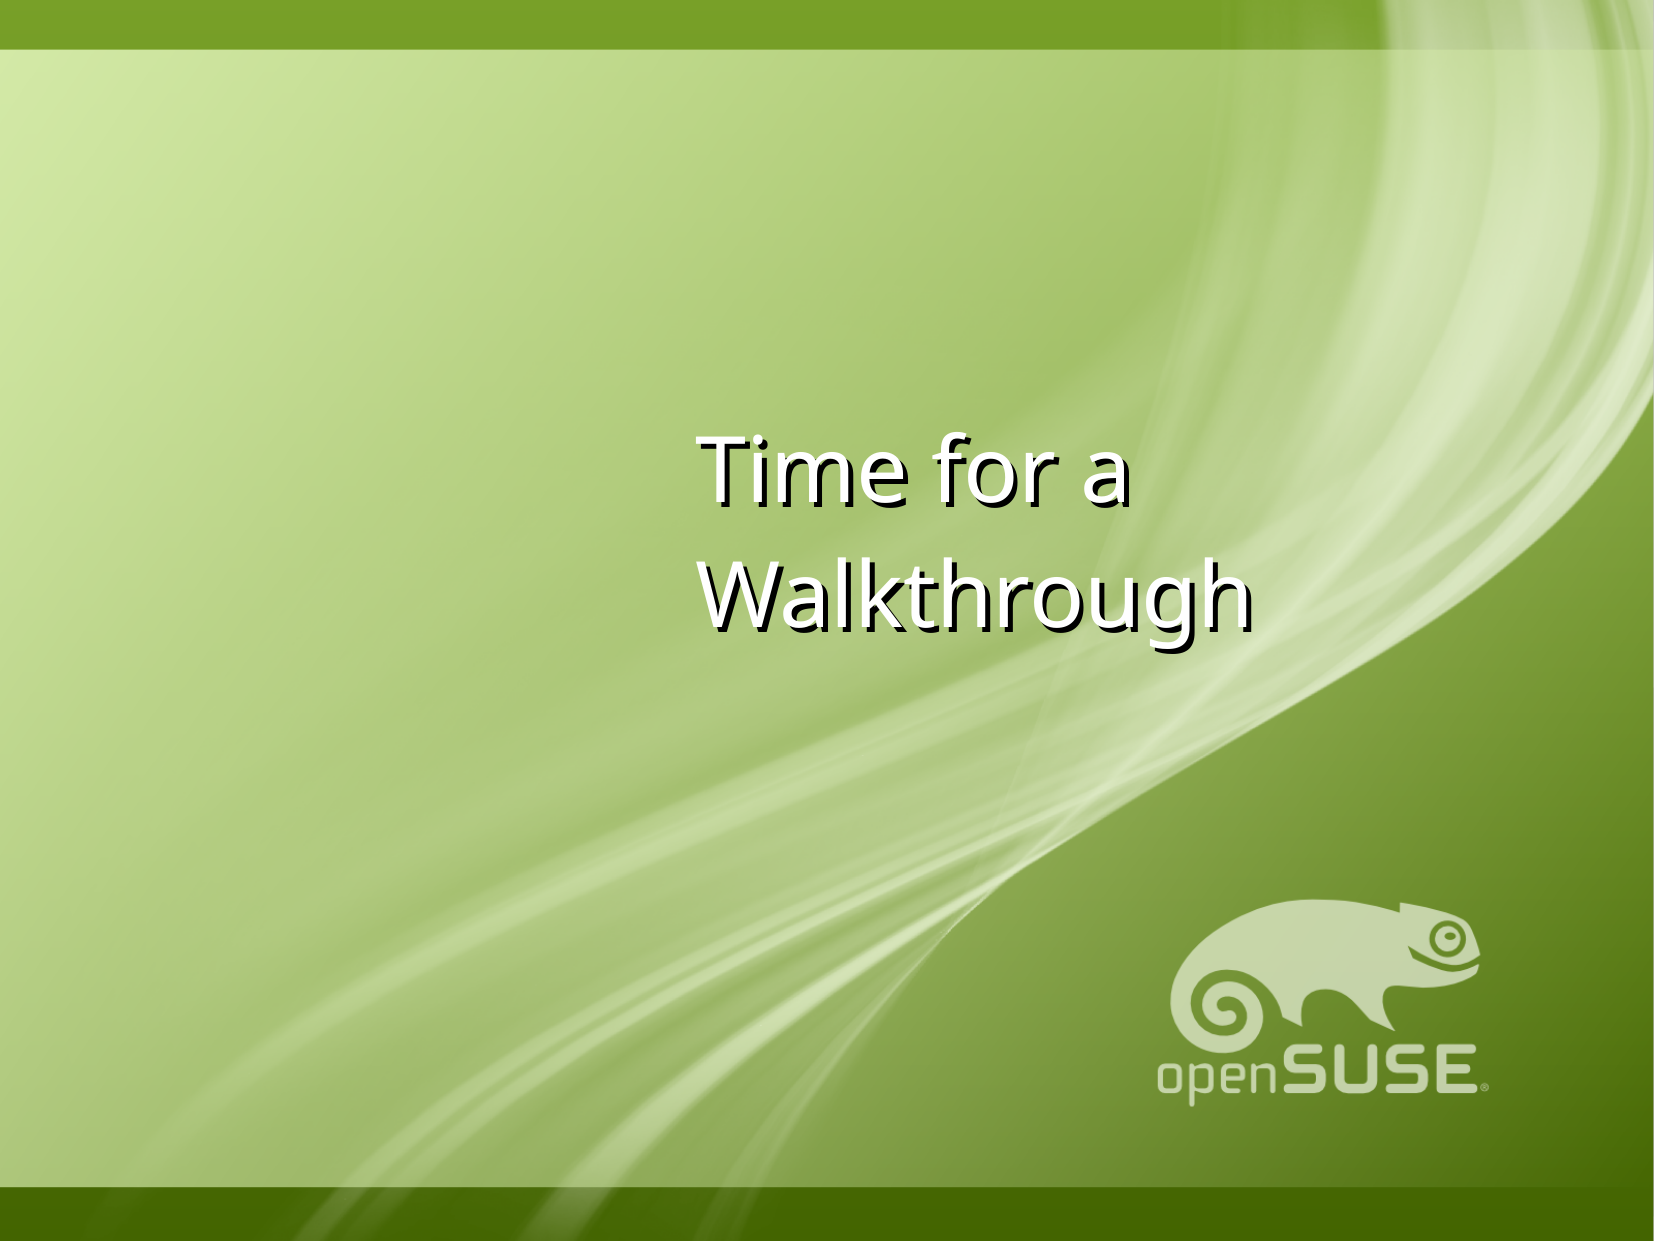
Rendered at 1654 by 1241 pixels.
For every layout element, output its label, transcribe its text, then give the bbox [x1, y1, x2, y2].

picture [0, 0, 1654, 1241]
title Time for a Walkthrough [271, 426, 1270, 633]
